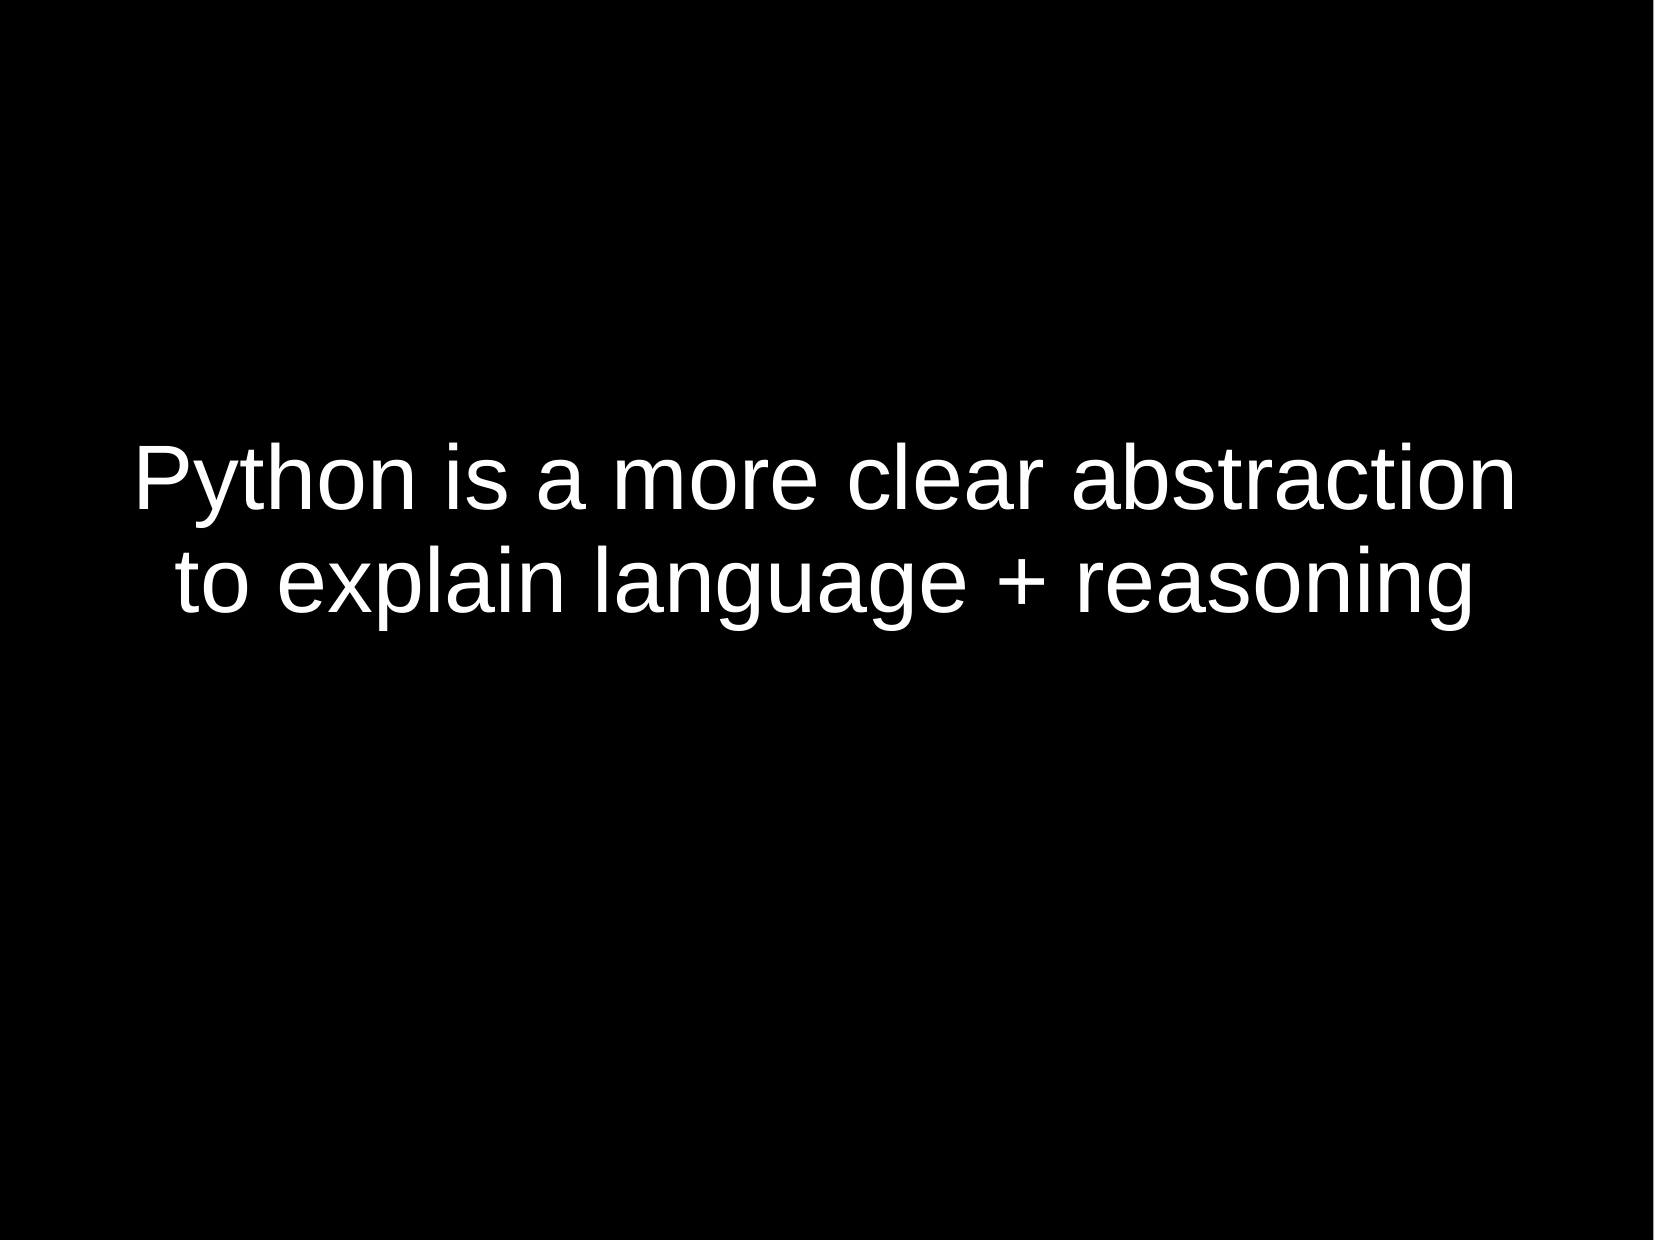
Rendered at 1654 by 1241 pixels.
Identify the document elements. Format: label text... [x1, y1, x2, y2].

subtitle Python is a more clear abstraction to explain language + reasoning [82, 49, 1571, 1010]
